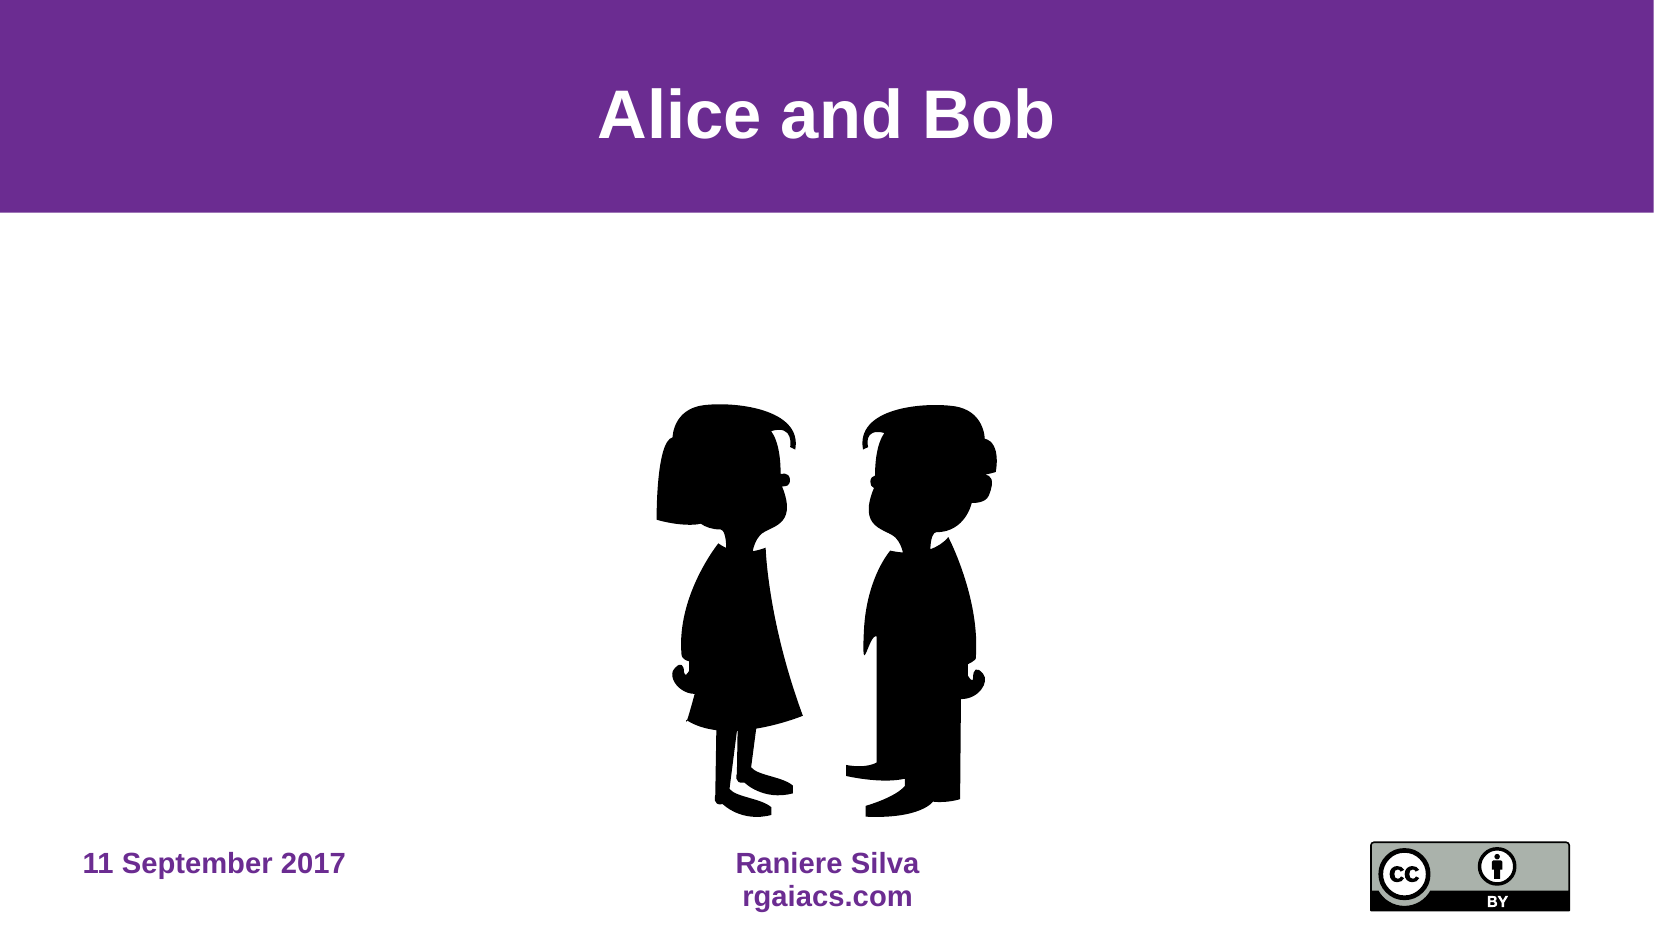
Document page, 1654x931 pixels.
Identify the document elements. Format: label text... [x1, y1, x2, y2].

title Alice and Bob [82, 37, 1571, 193]
picture [413, 217, 1241, 839]
